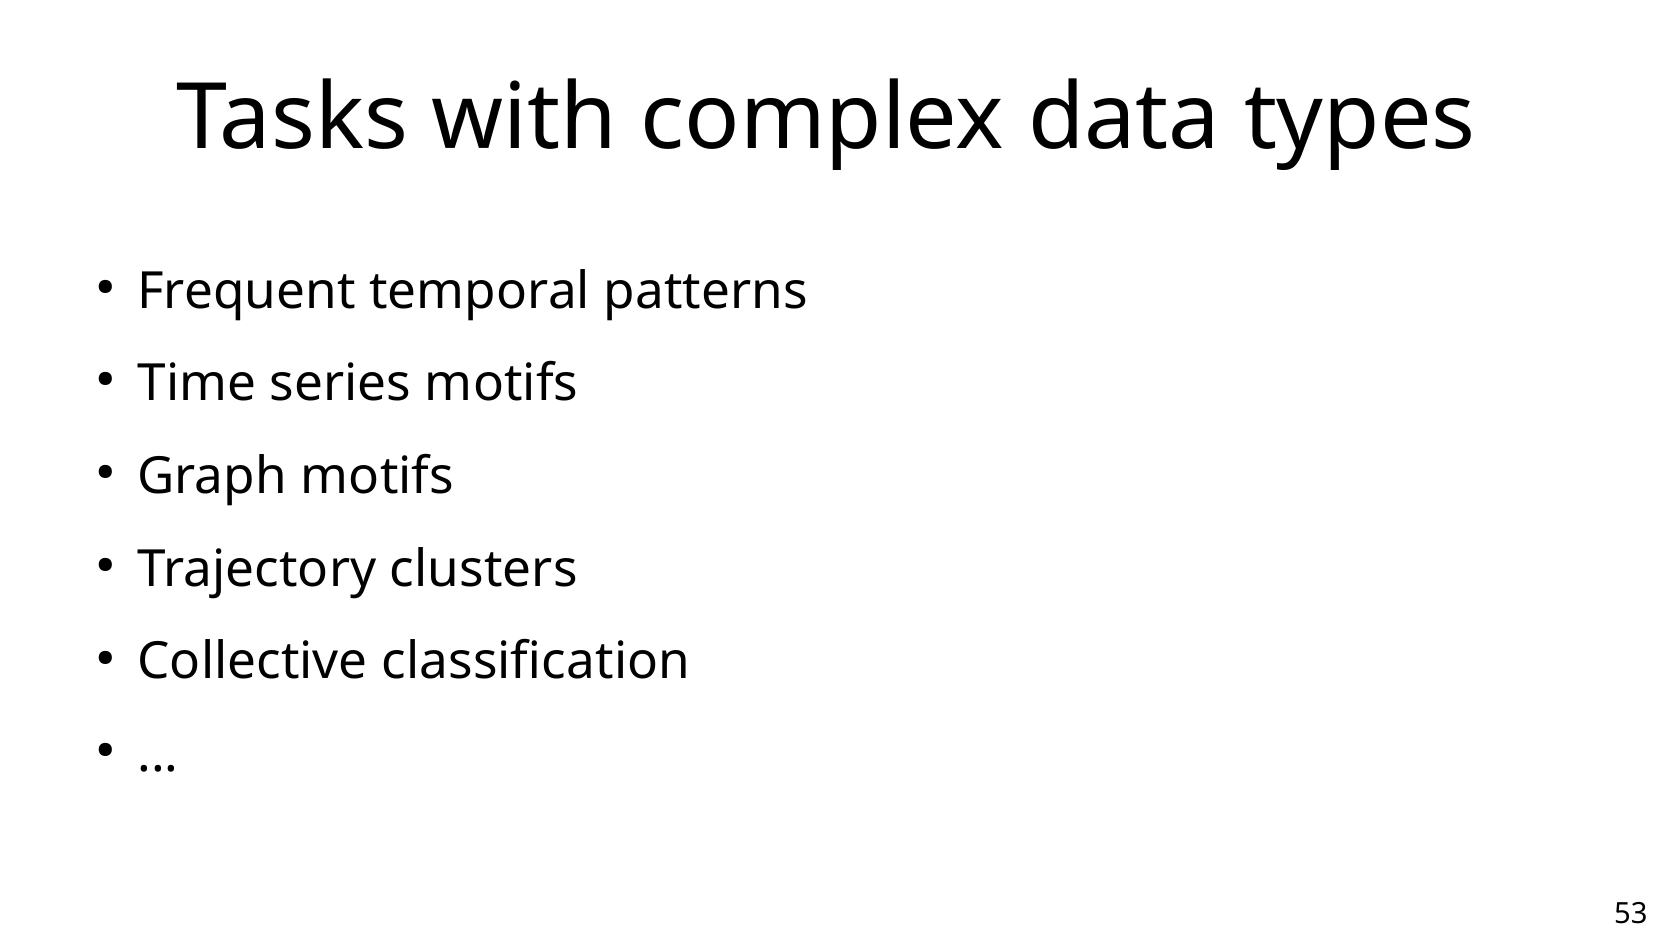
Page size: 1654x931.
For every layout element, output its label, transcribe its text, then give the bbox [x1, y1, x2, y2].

title Tasks with complex data types [82, 1, 1571, 226]
list Frequent temporal patterns Time series motifs Graph motifs Trajectory clusters Collective classification ... [82, 253, 1571, 793]
